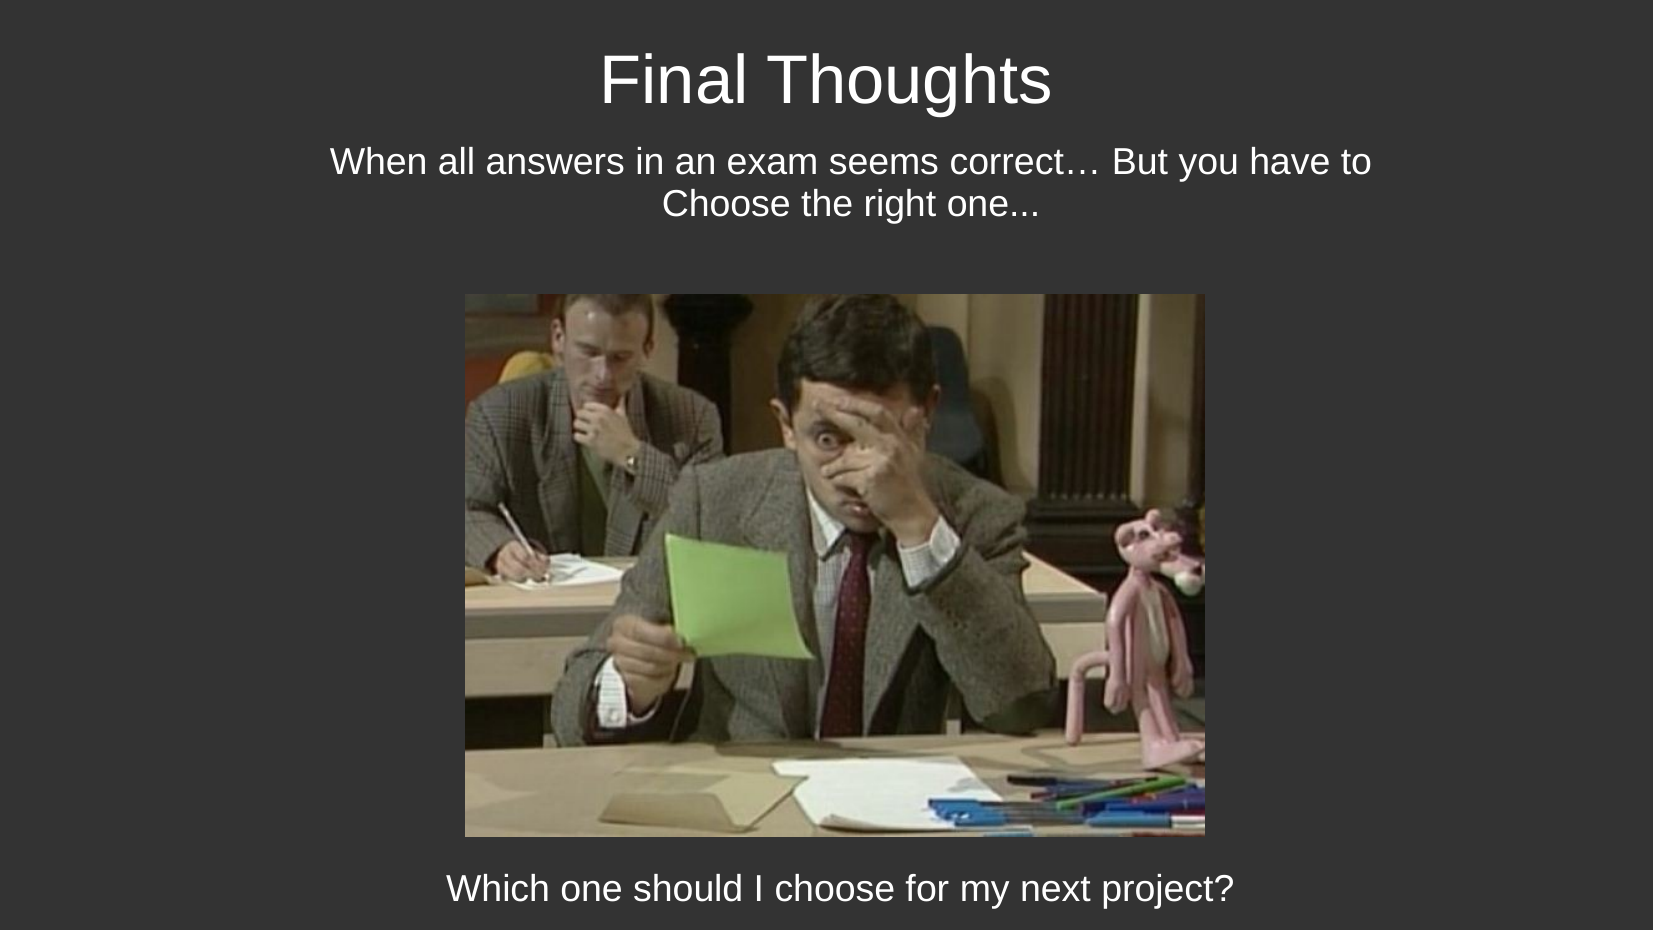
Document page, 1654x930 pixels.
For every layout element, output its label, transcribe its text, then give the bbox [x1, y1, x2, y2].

text_box Which one should I choose for my next project? [431, 859, 1250, 917]
text_box When all answers in an exam seems correct… But you have to Choose the right one... [315, 133, 1388, 232]
title Final Thoughts [82, 1, 1571, 157]
picture [465, 294, 1205, 837]
